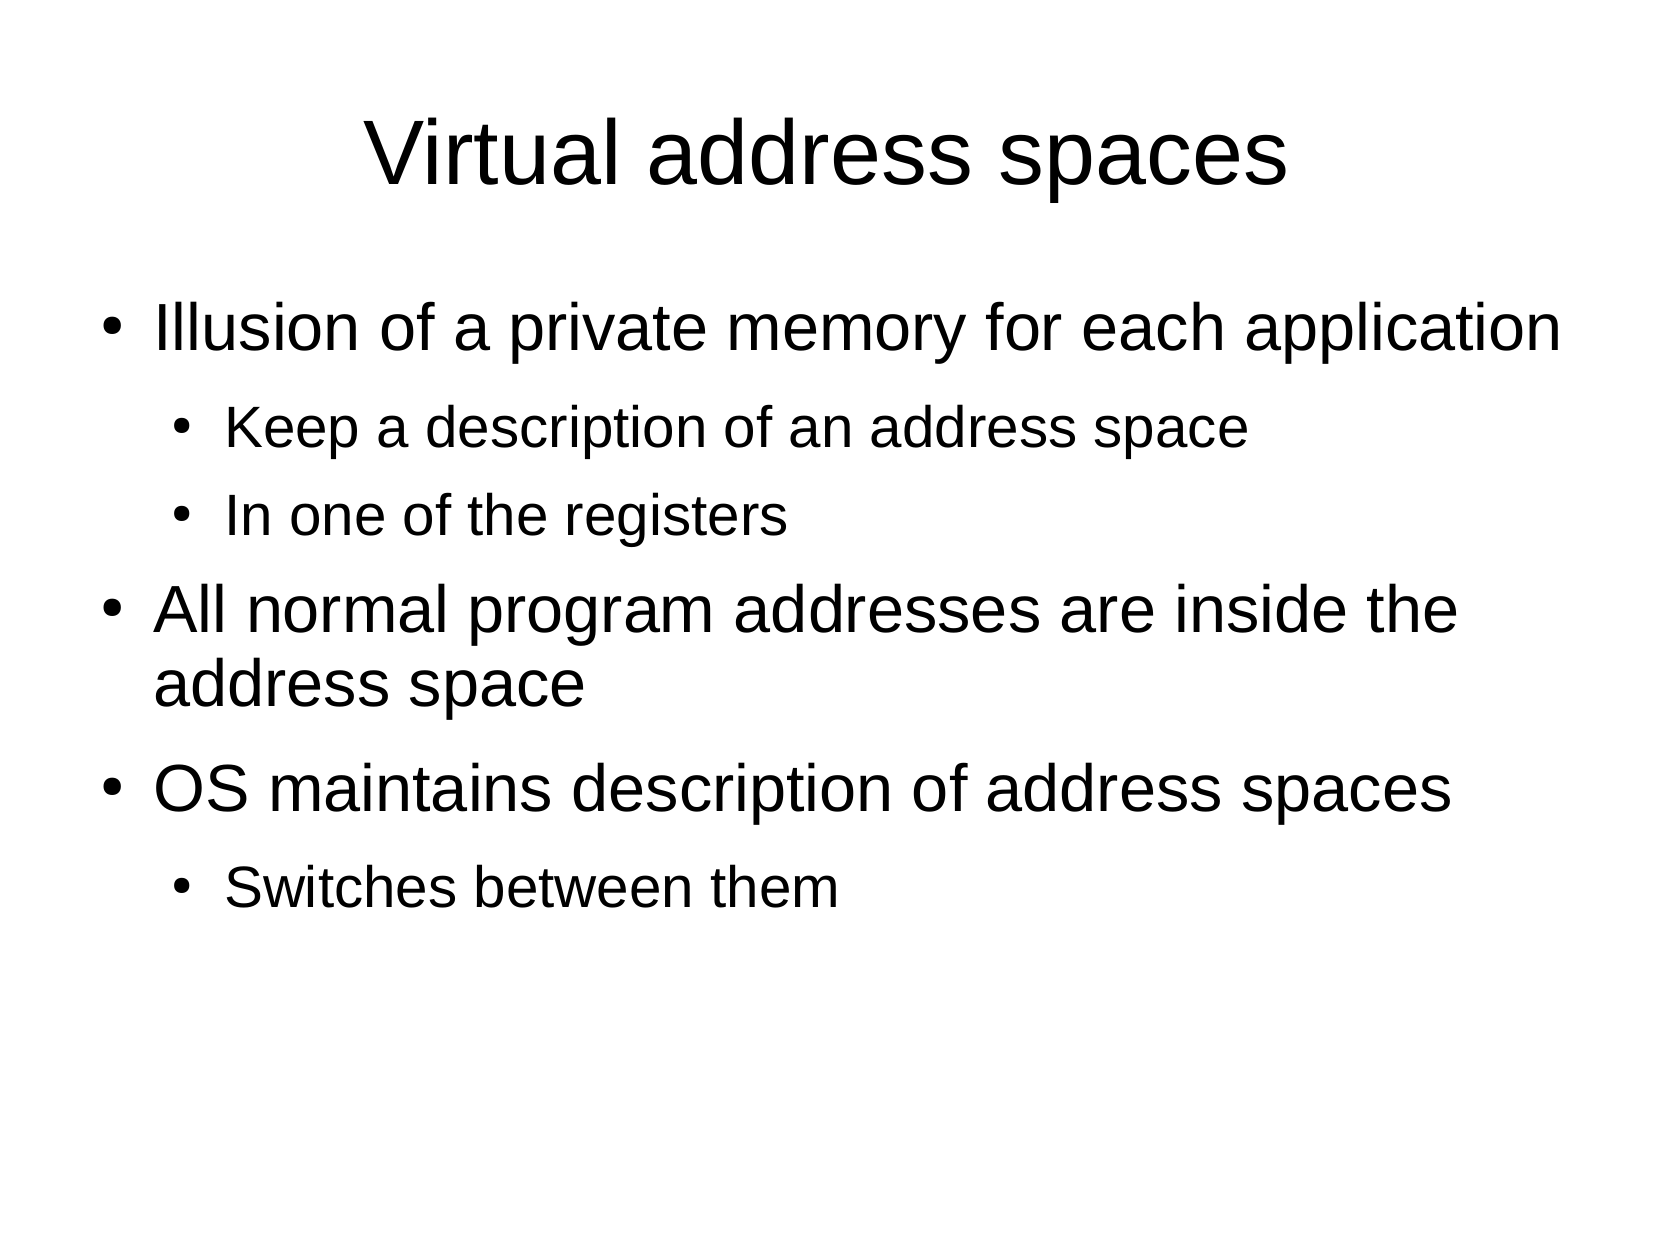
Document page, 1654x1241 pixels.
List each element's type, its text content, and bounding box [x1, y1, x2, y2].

list Illusion of a private memory for each application Keep a description of an address space In one of the registers All normal program addresses are inside the address space OS maintains description of address spaces Switches between them [82, 290, 1571, 1010]
title Virtual address spaces [82, 49, 1571, 257]
